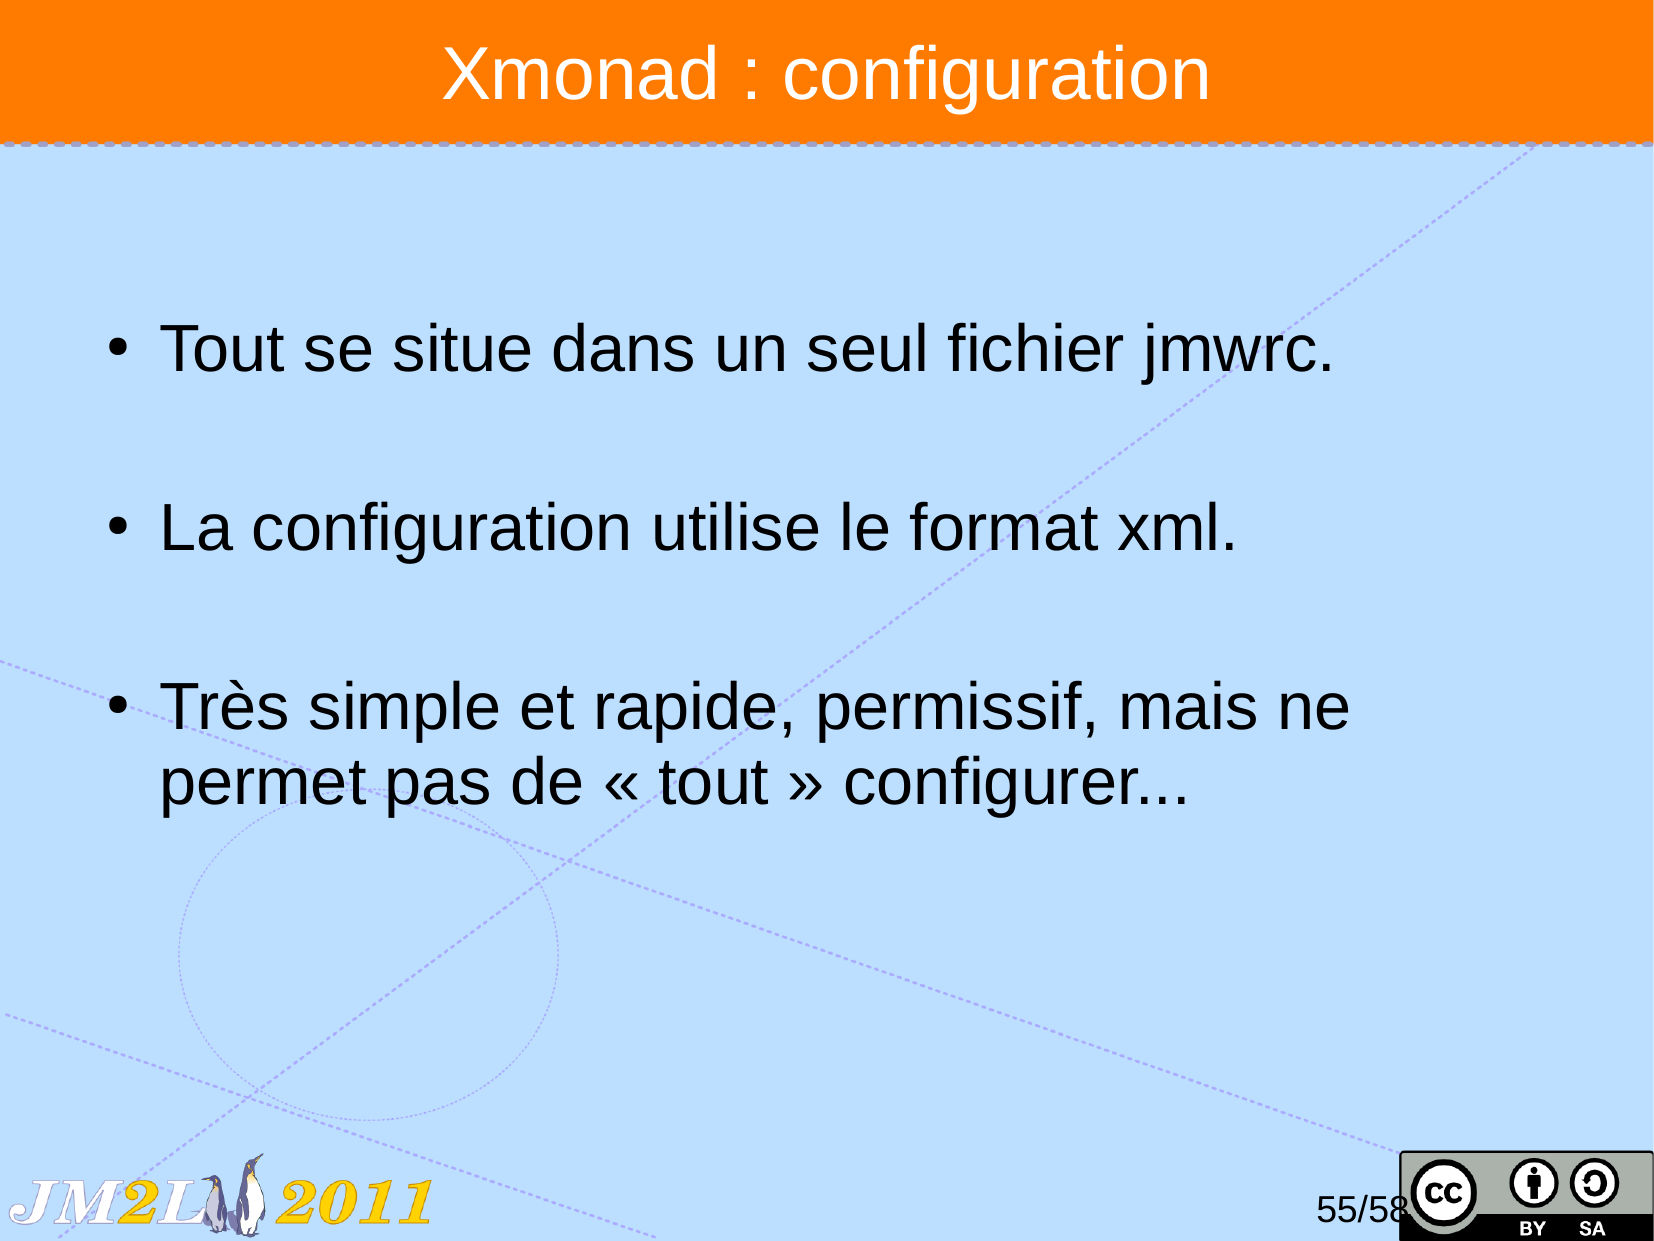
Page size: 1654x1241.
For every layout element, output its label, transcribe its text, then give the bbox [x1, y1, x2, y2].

title Xmonad : configuration [29, 0, 1625, 148]
picture [0, 0, 1654, 1241]
list Tout se situe dans un seul fichier jmwrc. La configuration utilise le format xml. Très simple et rapide, permissif, mais ne permet pas de « tout » configurer... [88, 206, 1577, 1026]
